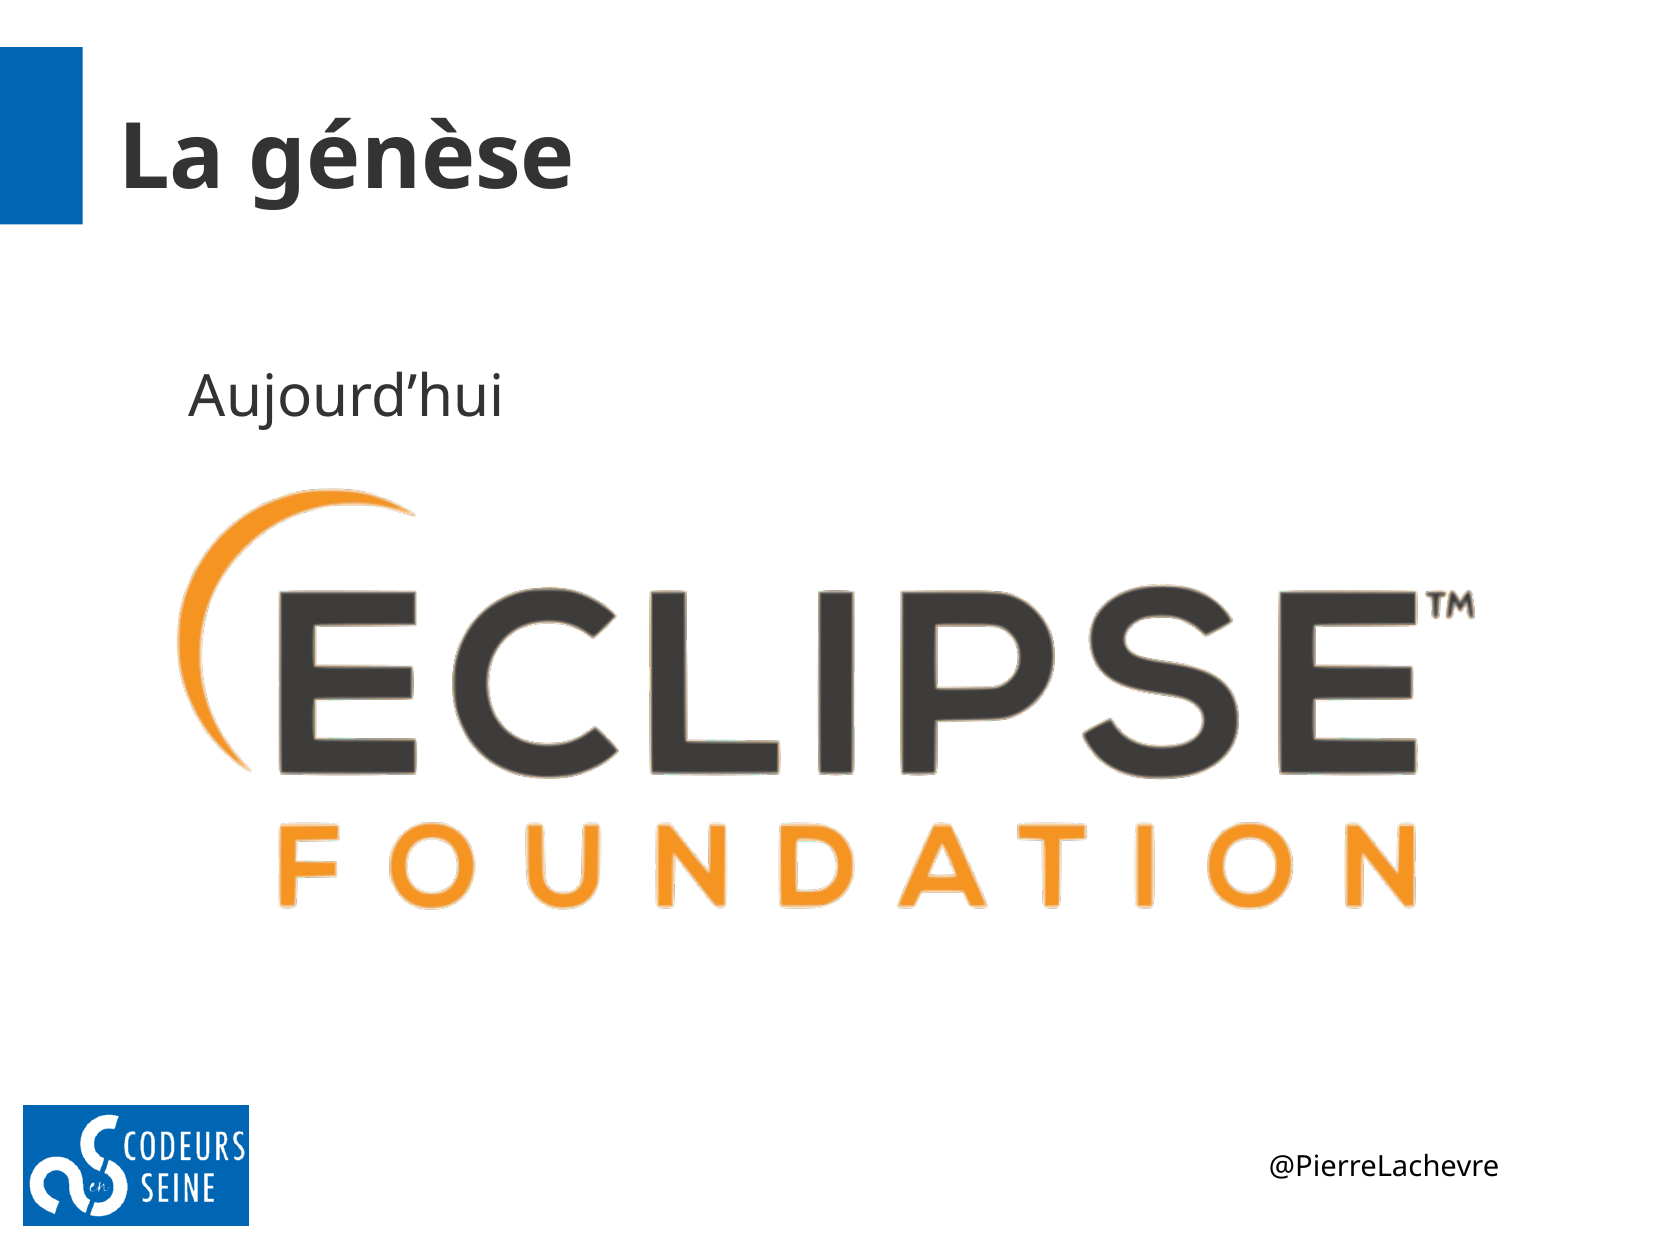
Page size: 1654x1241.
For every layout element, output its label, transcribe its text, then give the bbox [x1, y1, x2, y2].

title La génèse [118, 49, 1571, 257]
picture [23, 1105, 249, 1226]
list Aujourd’hui [118, 354, 1536, 1074]
picture [165, 484, 1480, 916]
